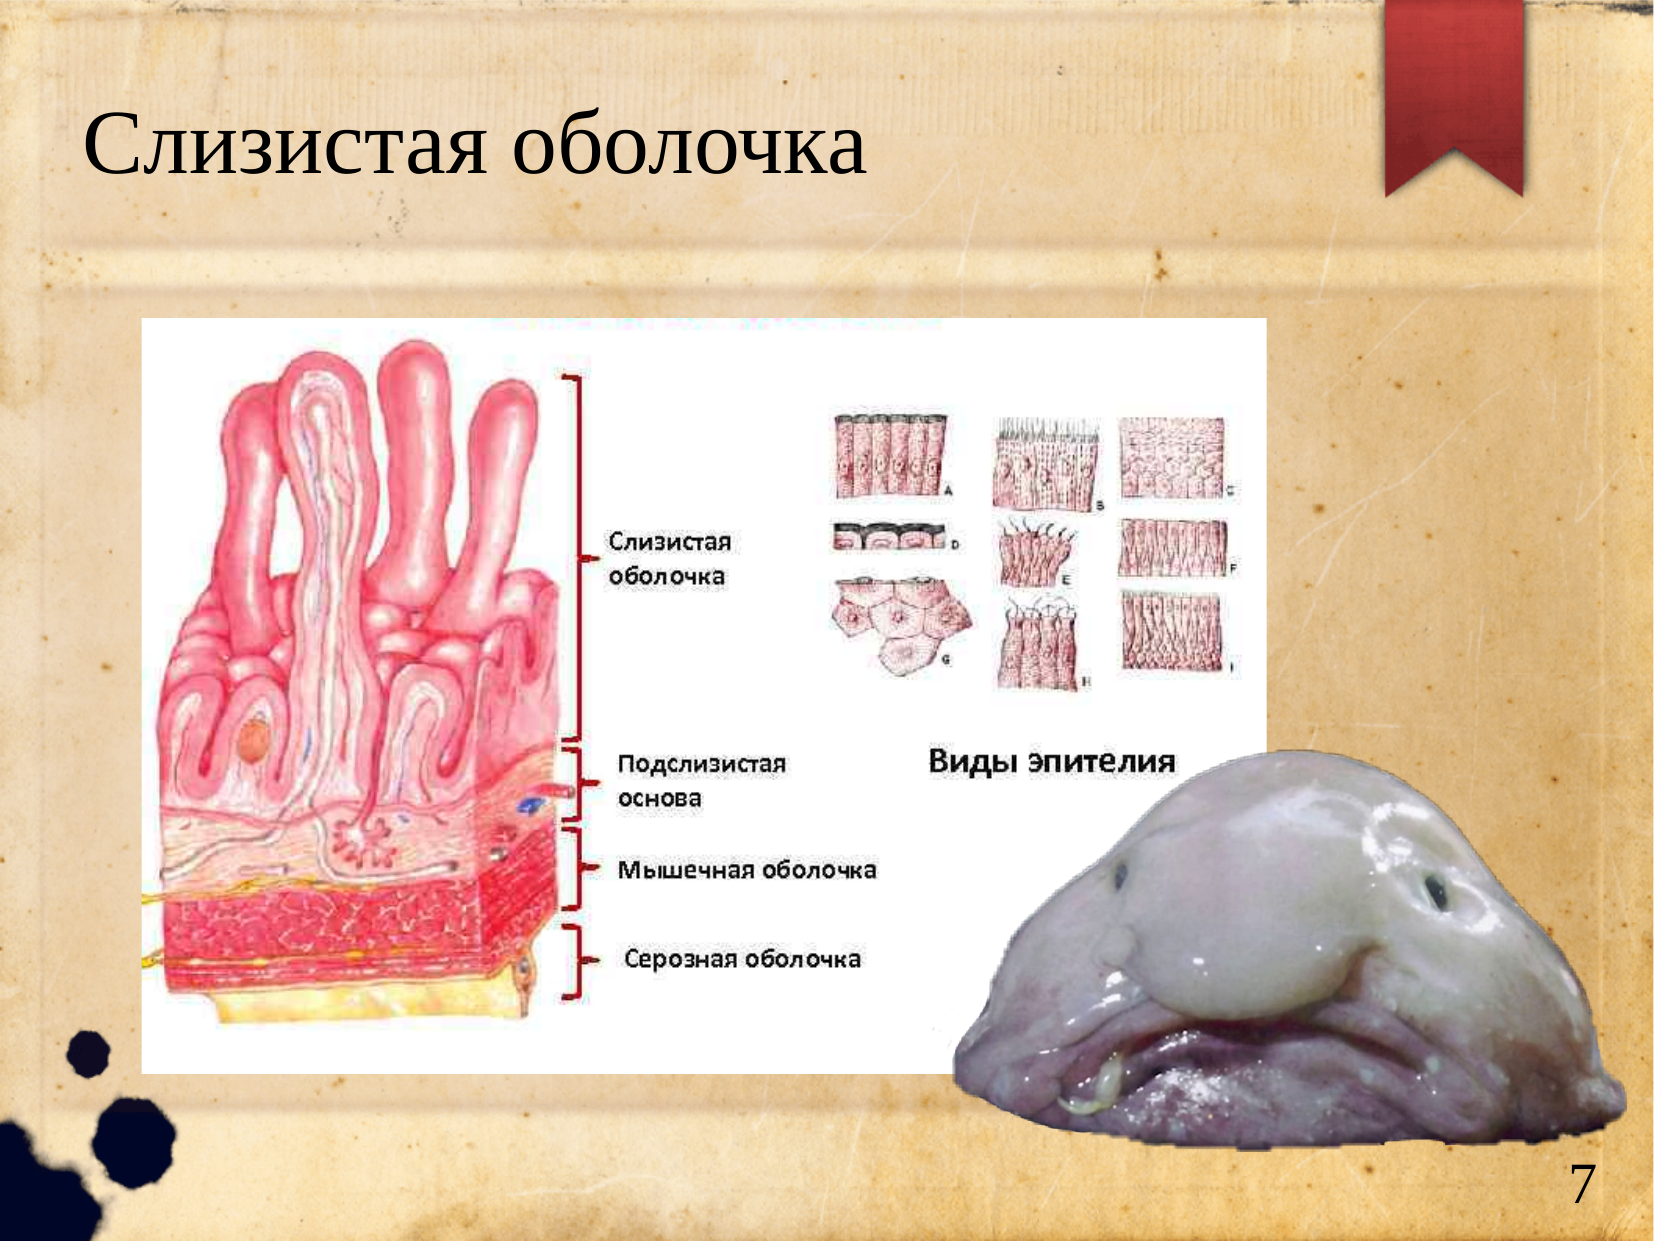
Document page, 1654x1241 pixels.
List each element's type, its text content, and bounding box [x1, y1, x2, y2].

picture [0, 0, 1654, 1241]
title Слизистая оболочка [82, 49, 1347, 237]
list 7 [1505, 1152, 1597, 1217]
